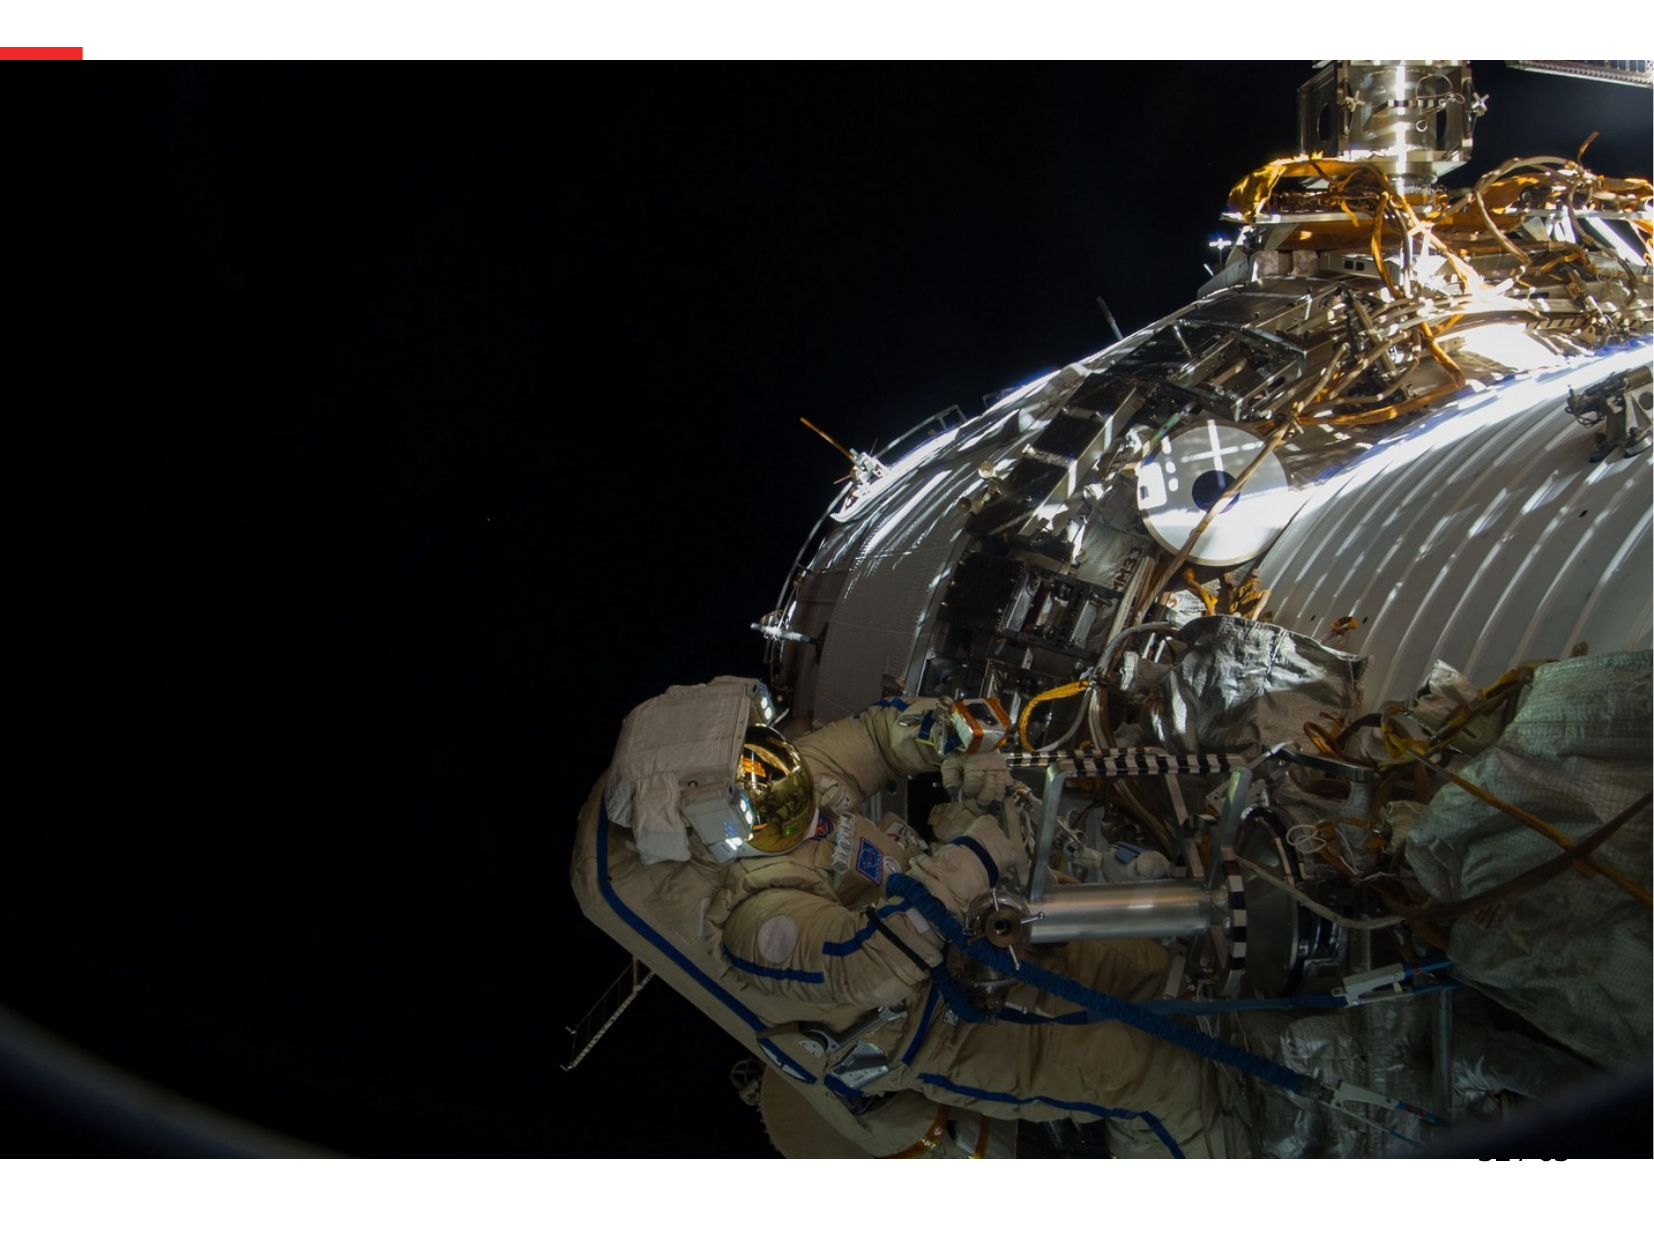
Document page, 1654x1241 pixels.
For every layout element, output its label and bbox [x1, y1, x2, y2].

picture [0, 60, 1654, 1159]
